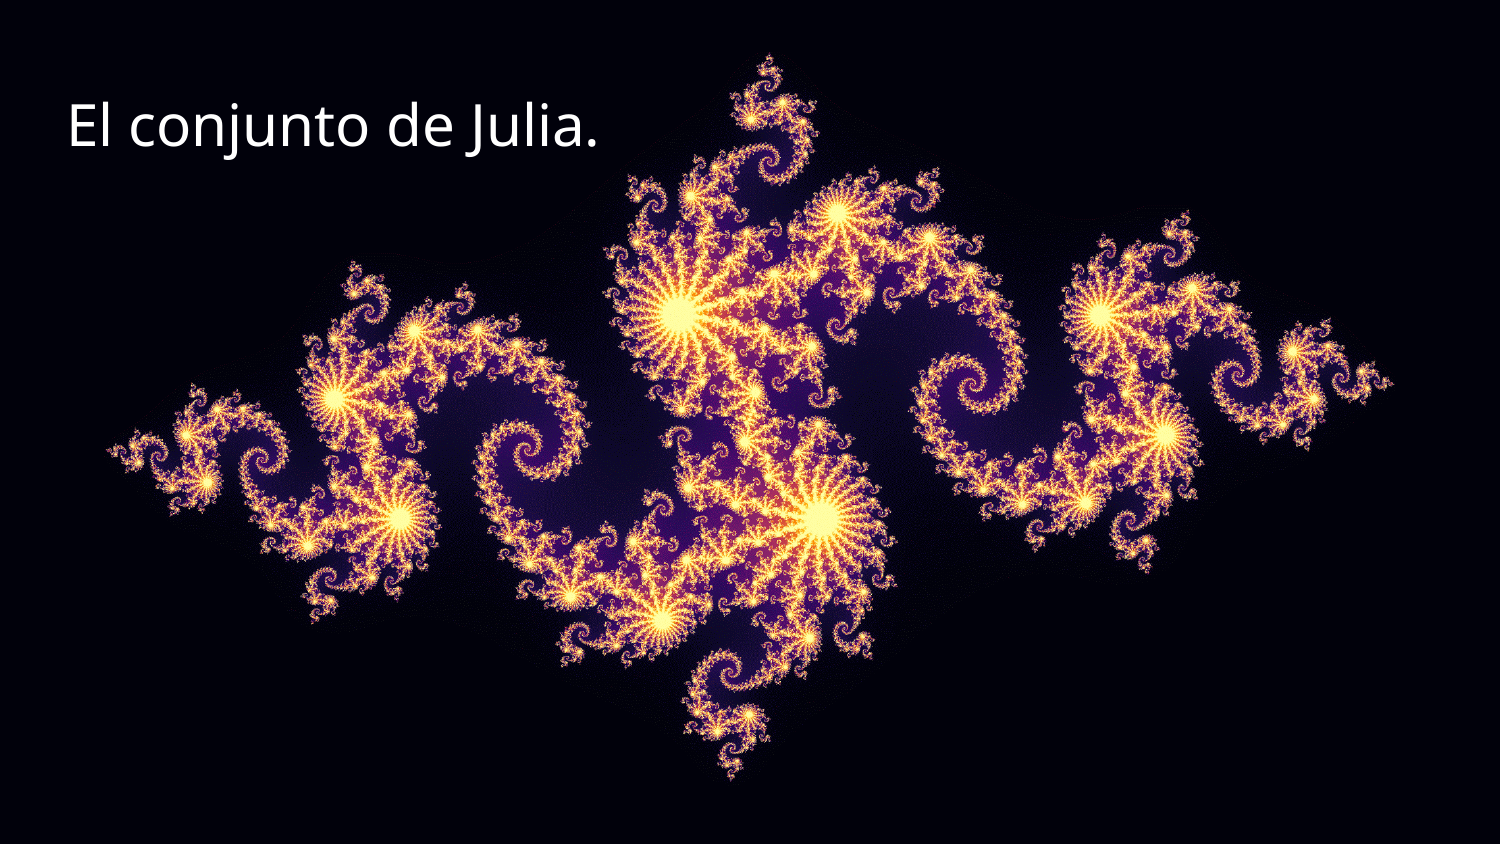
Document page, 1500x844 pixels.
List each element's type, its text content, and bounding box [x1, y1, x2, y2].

title El conjunto de Julia. [51, 72, 1449, 167]
picture [0, 0, 1500, 844]
